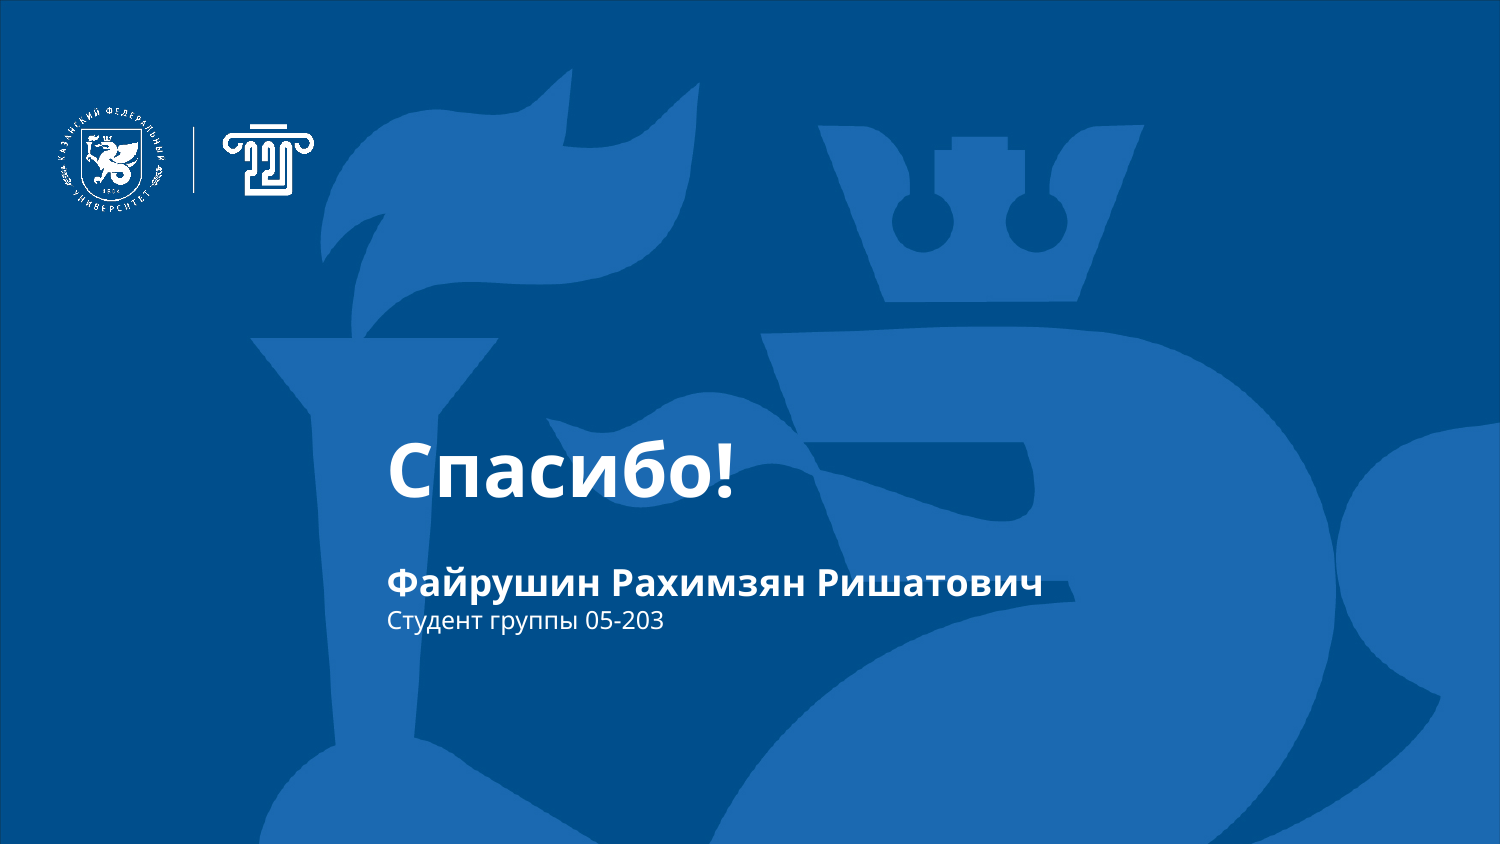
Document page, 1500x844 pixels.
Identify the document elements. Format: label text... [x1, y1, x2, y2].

text_box Файрушин Рахимзян Ришатович Студент группы 05-203 [371, 551, 1447, 702]
picture [0, 0, 1500, 844]
text_box Спасибо! [371, 386, 1341, 550]
